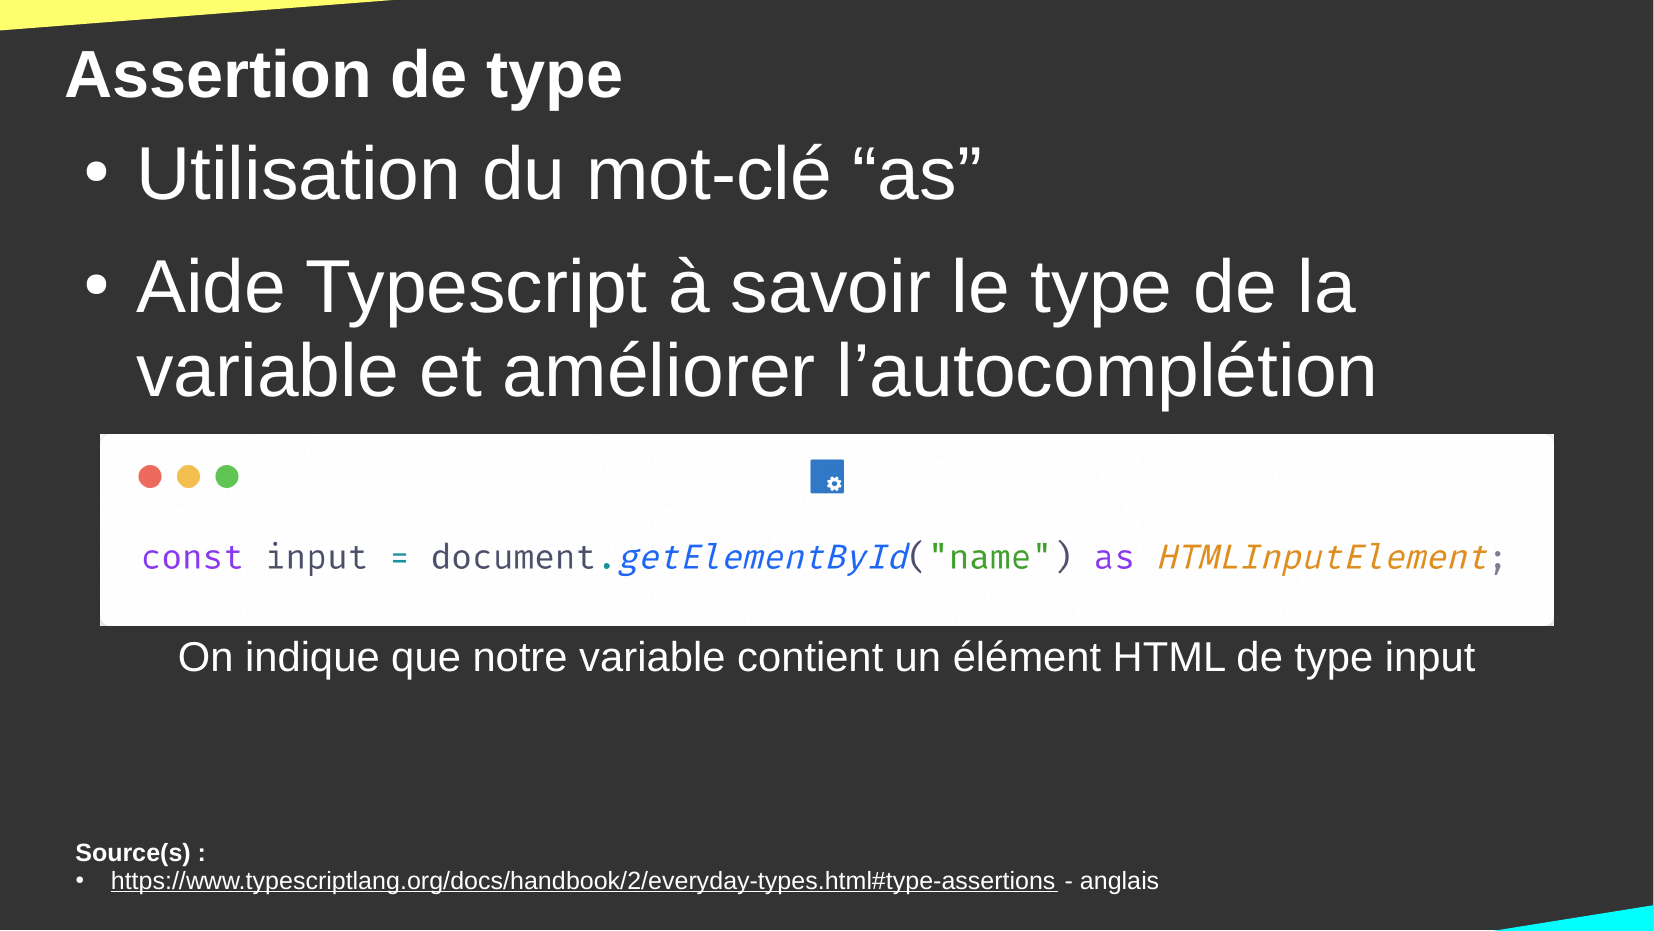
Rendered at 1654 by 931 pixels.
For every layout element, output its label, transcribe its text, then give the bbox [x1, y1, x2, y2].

list Utilisation du mot-clé “as” Aide Typescript à savoir le type de la variable et améliorer l’autocomplétion [65, 131, 1544, 414]
text_box [0, 0, 393, 31]
text_box [1492, 905, 1654, 931]
text_box Source(s) : https://www.typescriptlang.org/docs/handbook/2/everyday-types.html#type-assertions - anglais [60, 826, 1546, 903]
text_box On indique que notre variable contient un élément HTML de type input [85, 625, 1568, 696]
picture [100, 434, 1554, 625]
title Assertion de type [64, 37, 1365, 113]
